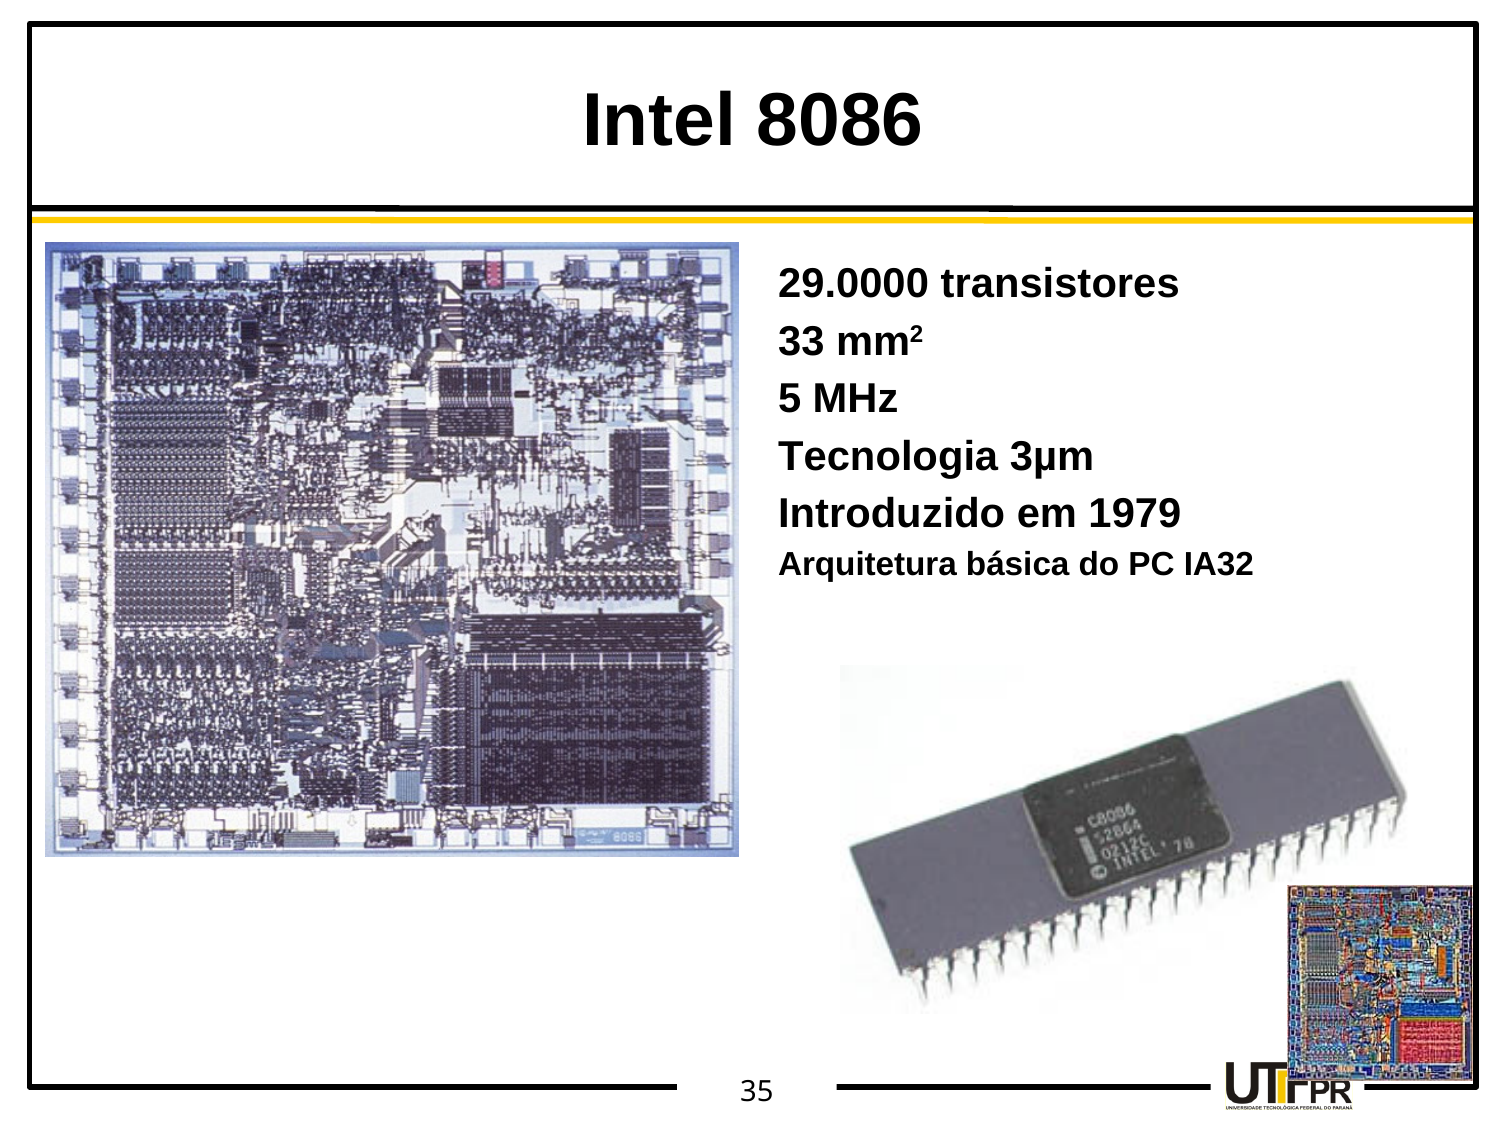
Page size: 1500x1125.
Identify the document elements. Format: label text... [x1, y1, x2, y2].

picture [840, 665, 1473, 1110]
list 29.0000 transistores 33 mm2 5 MHz Tecnologia 3µm Introduzido em 1979 Arquitetura básica do PC IA32 [763, 257, 1428, 1027]
picture [45, 242, 739, 857]
title Intel 8086 [29, 47, 1477, 196]
